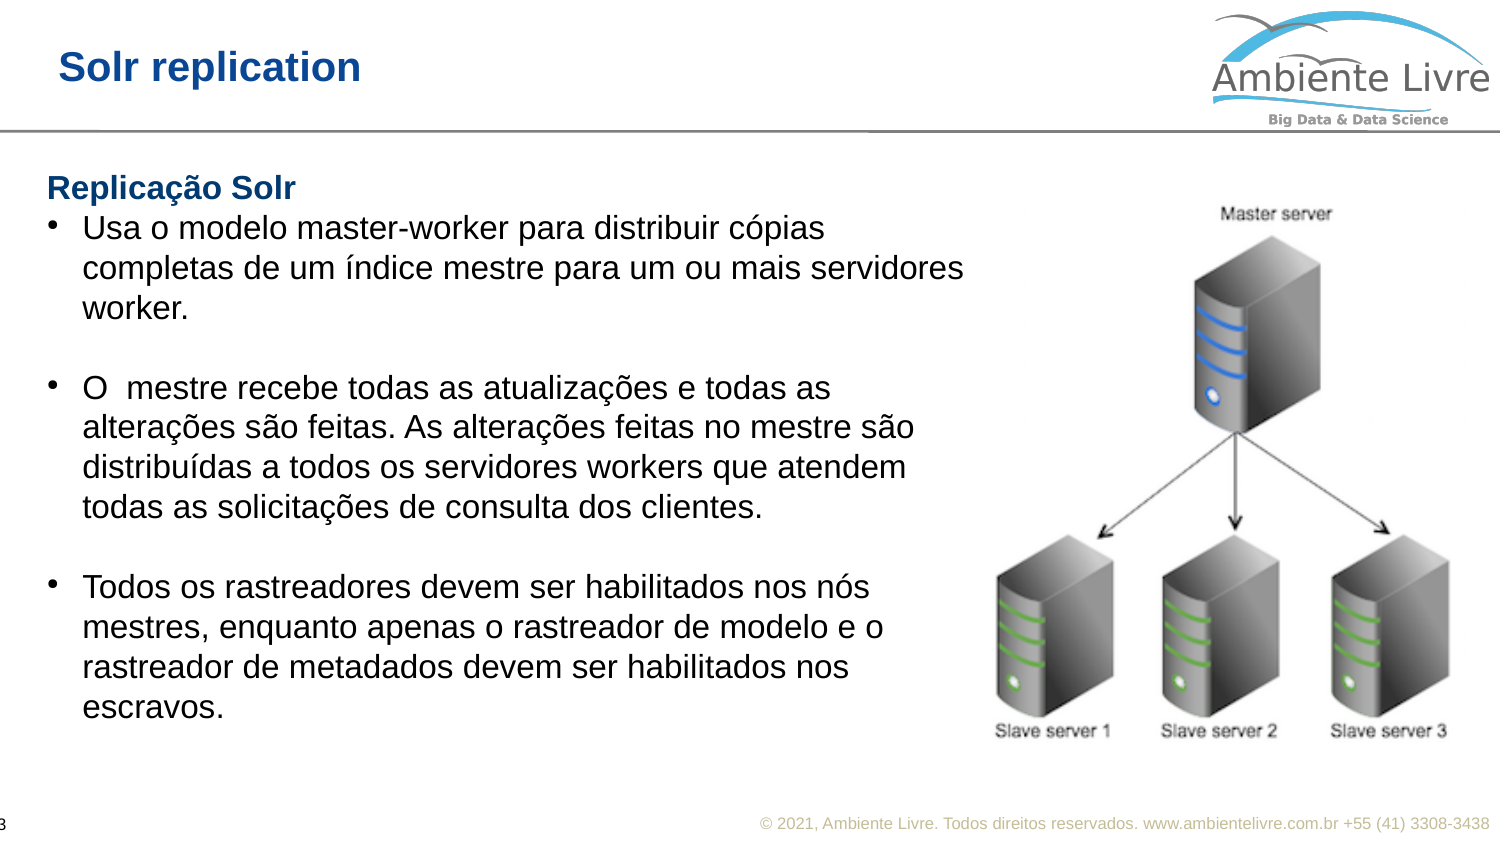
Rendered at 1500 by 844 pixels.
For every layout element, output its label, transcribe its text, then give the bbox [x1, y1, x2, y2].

title Solr replication [43, 8, 1127, 129]
picture [968, 181, 1470, 753]
picture [1212, 11, 1489, 127]
text_box Replicação Solr Usa o modelo master-worker para distribuir cópias completas de um índice mestre para um ou mais servidores worker. O mestre recebe todas as atualizações e todas as alterações são feitas. As alterações feitas no mestre são distribuídas a todos os servidores workers que atendem todas as solicitações de consulta dos clientes. Todos os rastreadores devem ser habilitados nos nós mestres, enquanto apenas o rastreador de modelo e o rastreador de metadados devem ser habilitados nos escravos. [32, 158, 993, 813]
